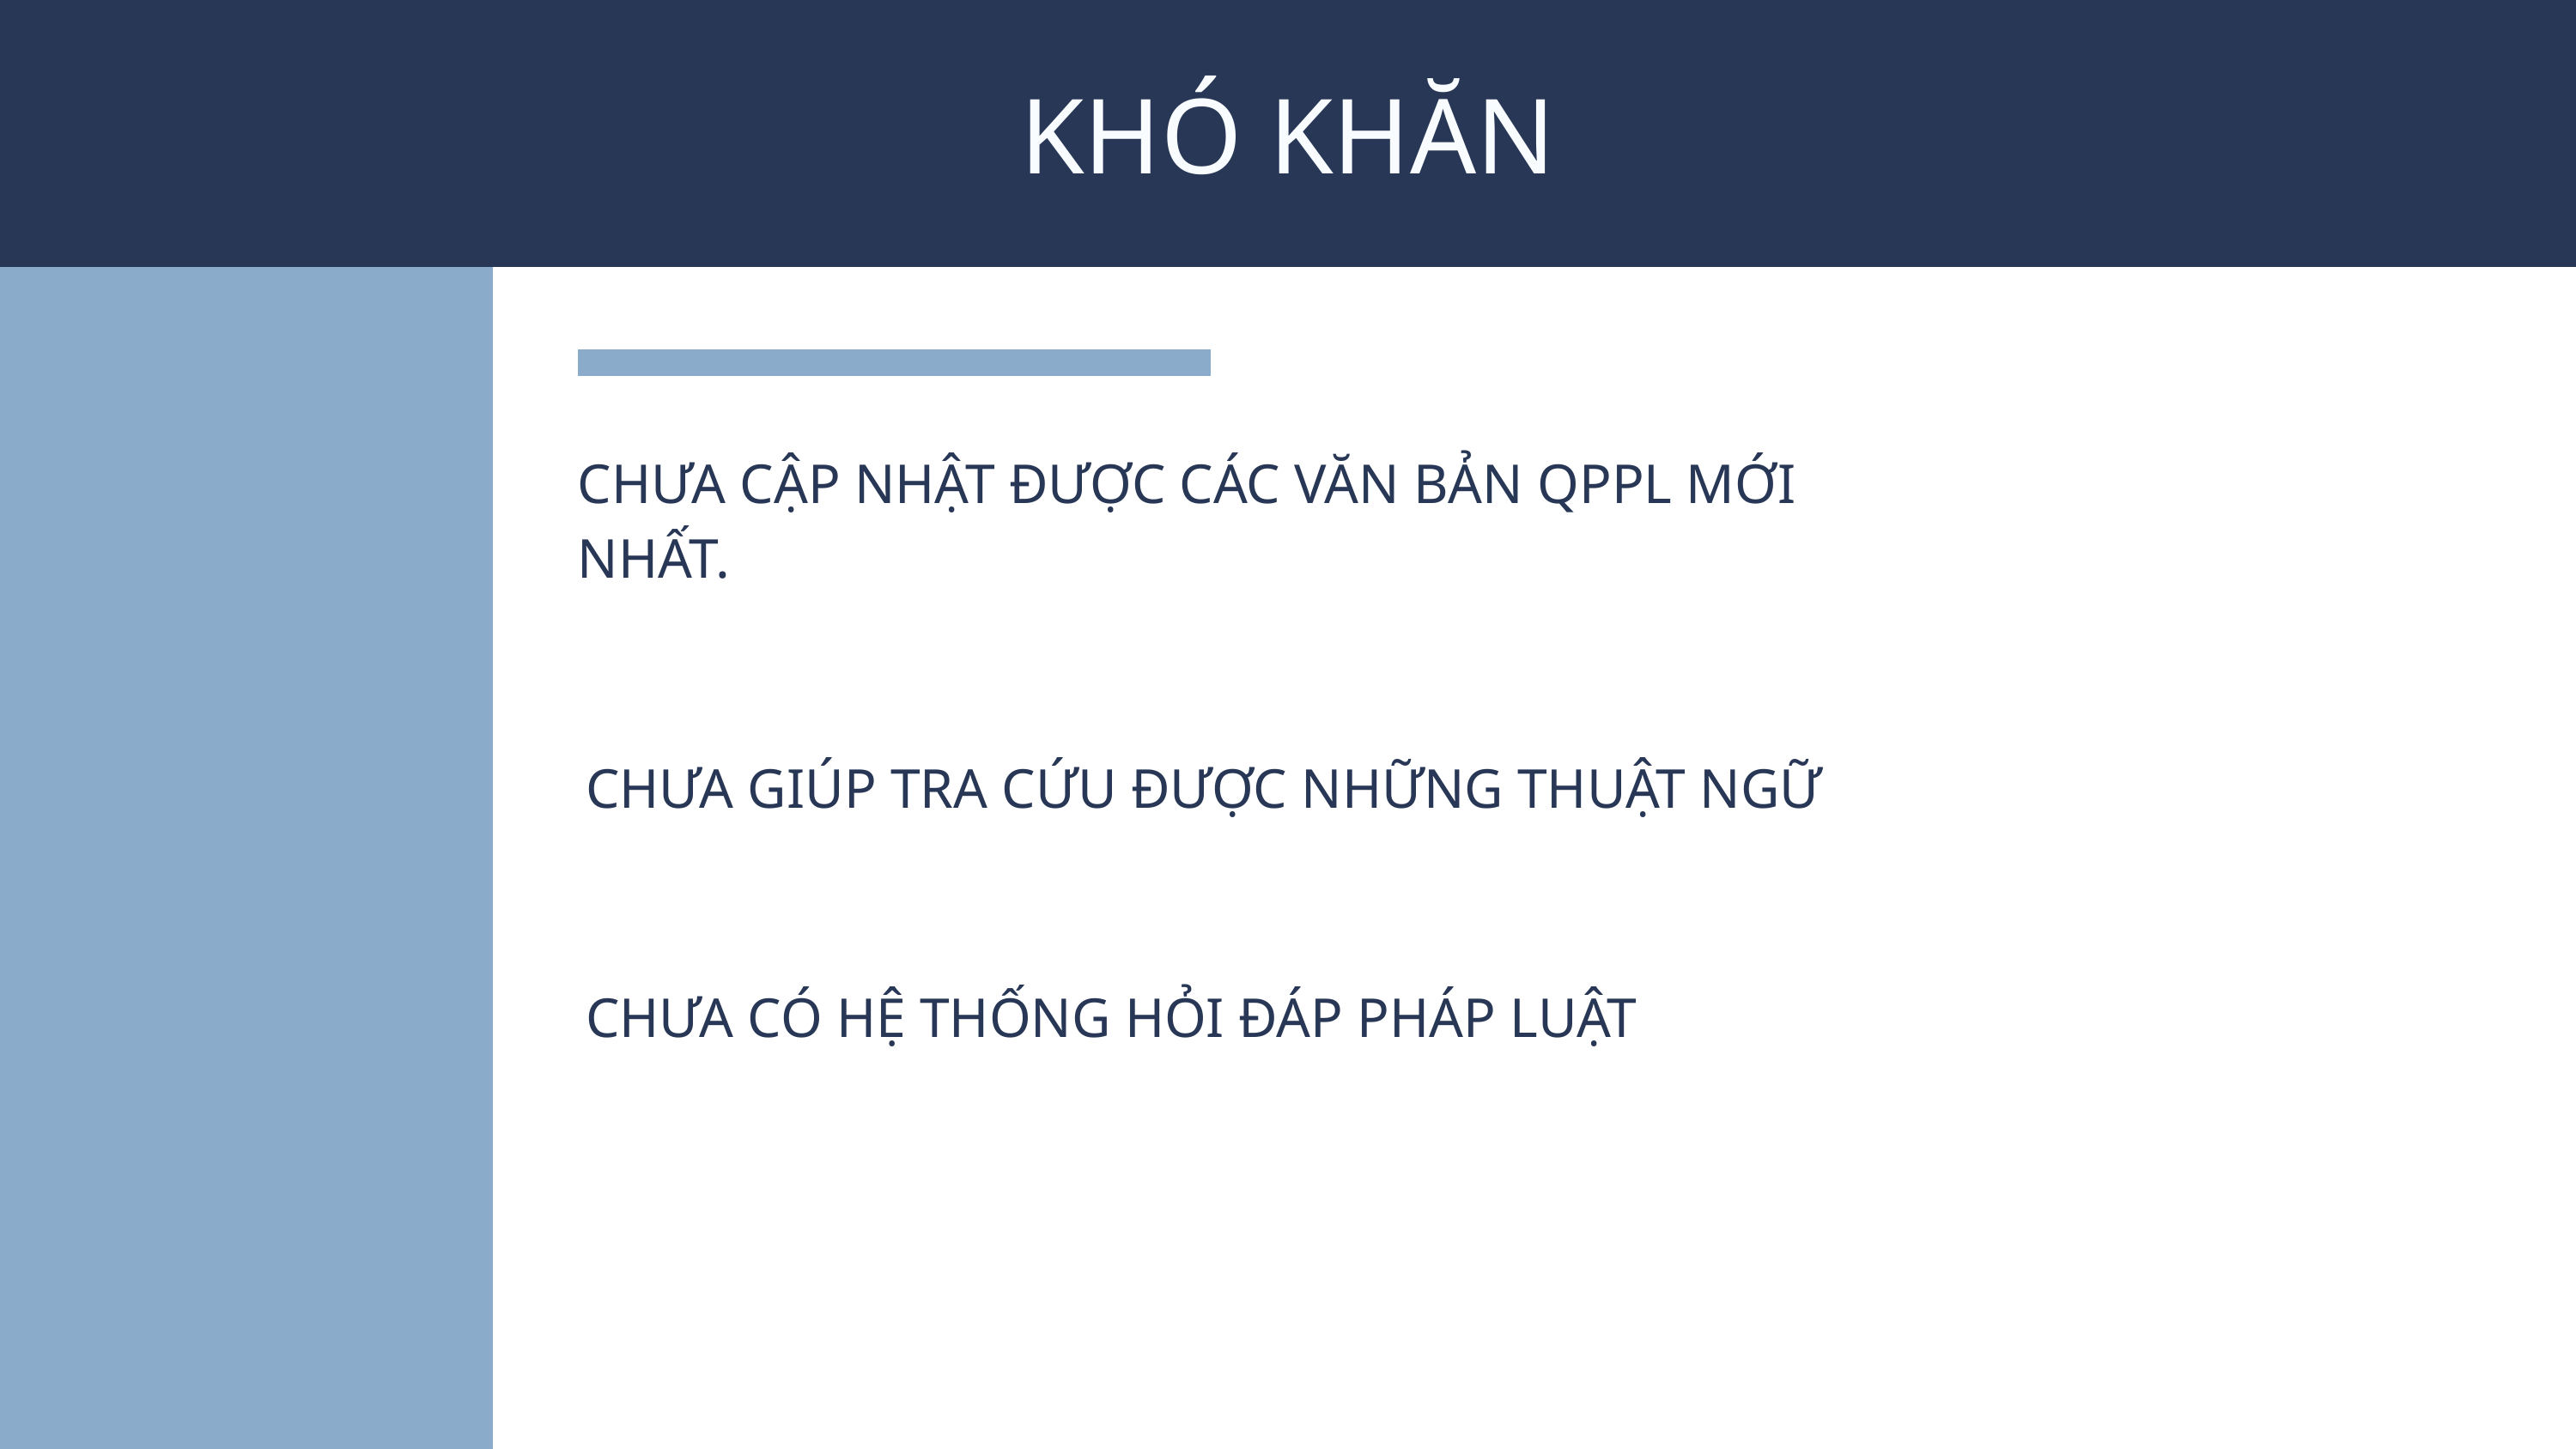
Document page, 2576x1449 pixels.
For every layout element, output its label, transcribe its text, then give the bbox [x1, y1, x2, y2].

text_box [0, 0, 2576, 1449]
text_box KHÓ KHĂN [301, 70, 2275, 194]
text_box CHƯA GIÚP TRA CỨU ĐƯỢC NHỮNG THUẬT NGỮ [586, 743, 1990, 816]
text_box [578, 349, 1211, 376]
text_box CHƯA CÓ HỆ THỐNG HỎI ĐÁP PHÁP LUẬT [586, 973, 1869, 1046]
text_box CHƯA CẬP NHẬT ĐƯỢC CÁC VĂN BẢN QPPL MỚI NHẤT. [577, 439, 1861, 587]
